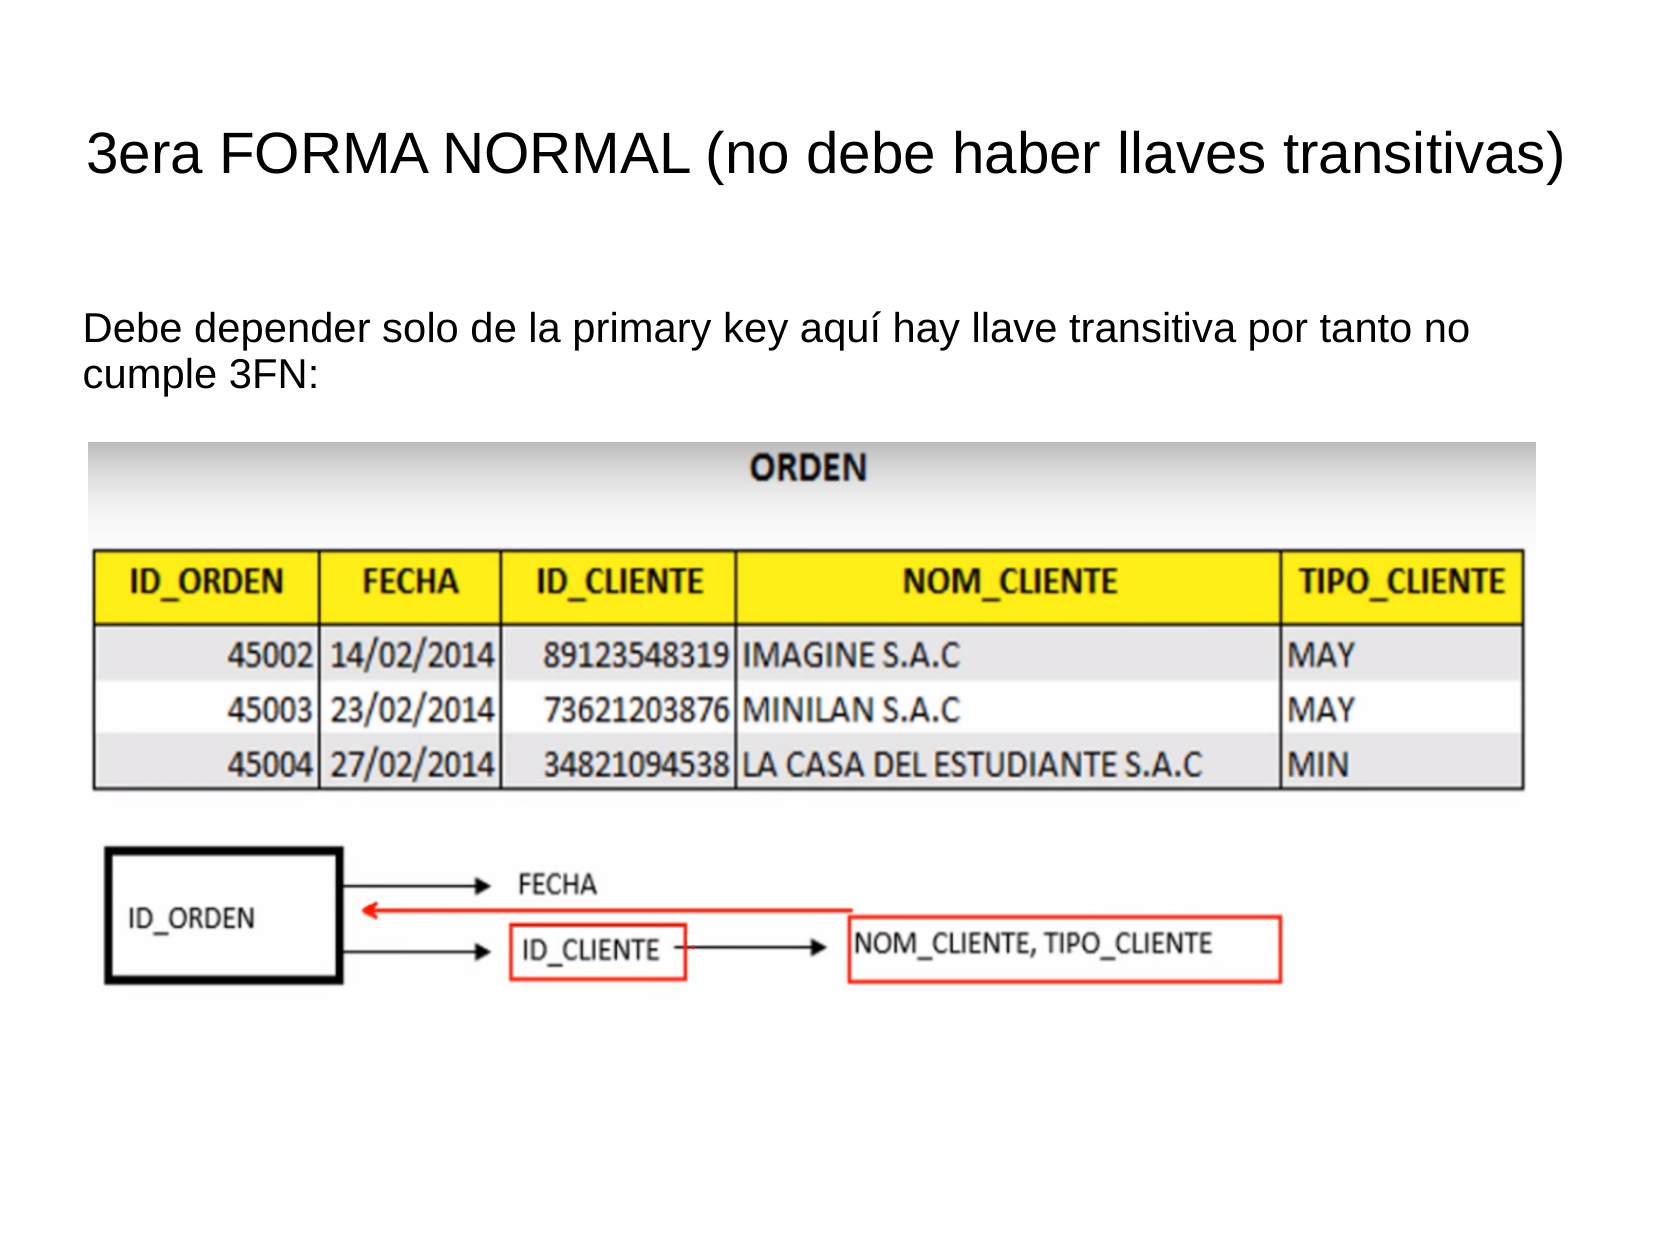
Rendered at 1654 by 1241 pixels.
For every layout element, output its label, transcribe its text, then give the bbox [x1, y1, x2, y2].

subtitle Debe depender solo de la primary key aquí hay llave transitiva por tanto no cumple 3FN: [82, 290, 1571, 1109]
title 3era FORMA NORMAL (no debe haber llaves transitivas) [82, 49, 1571, 257]
picture [88, 442, 1536, 1015]
